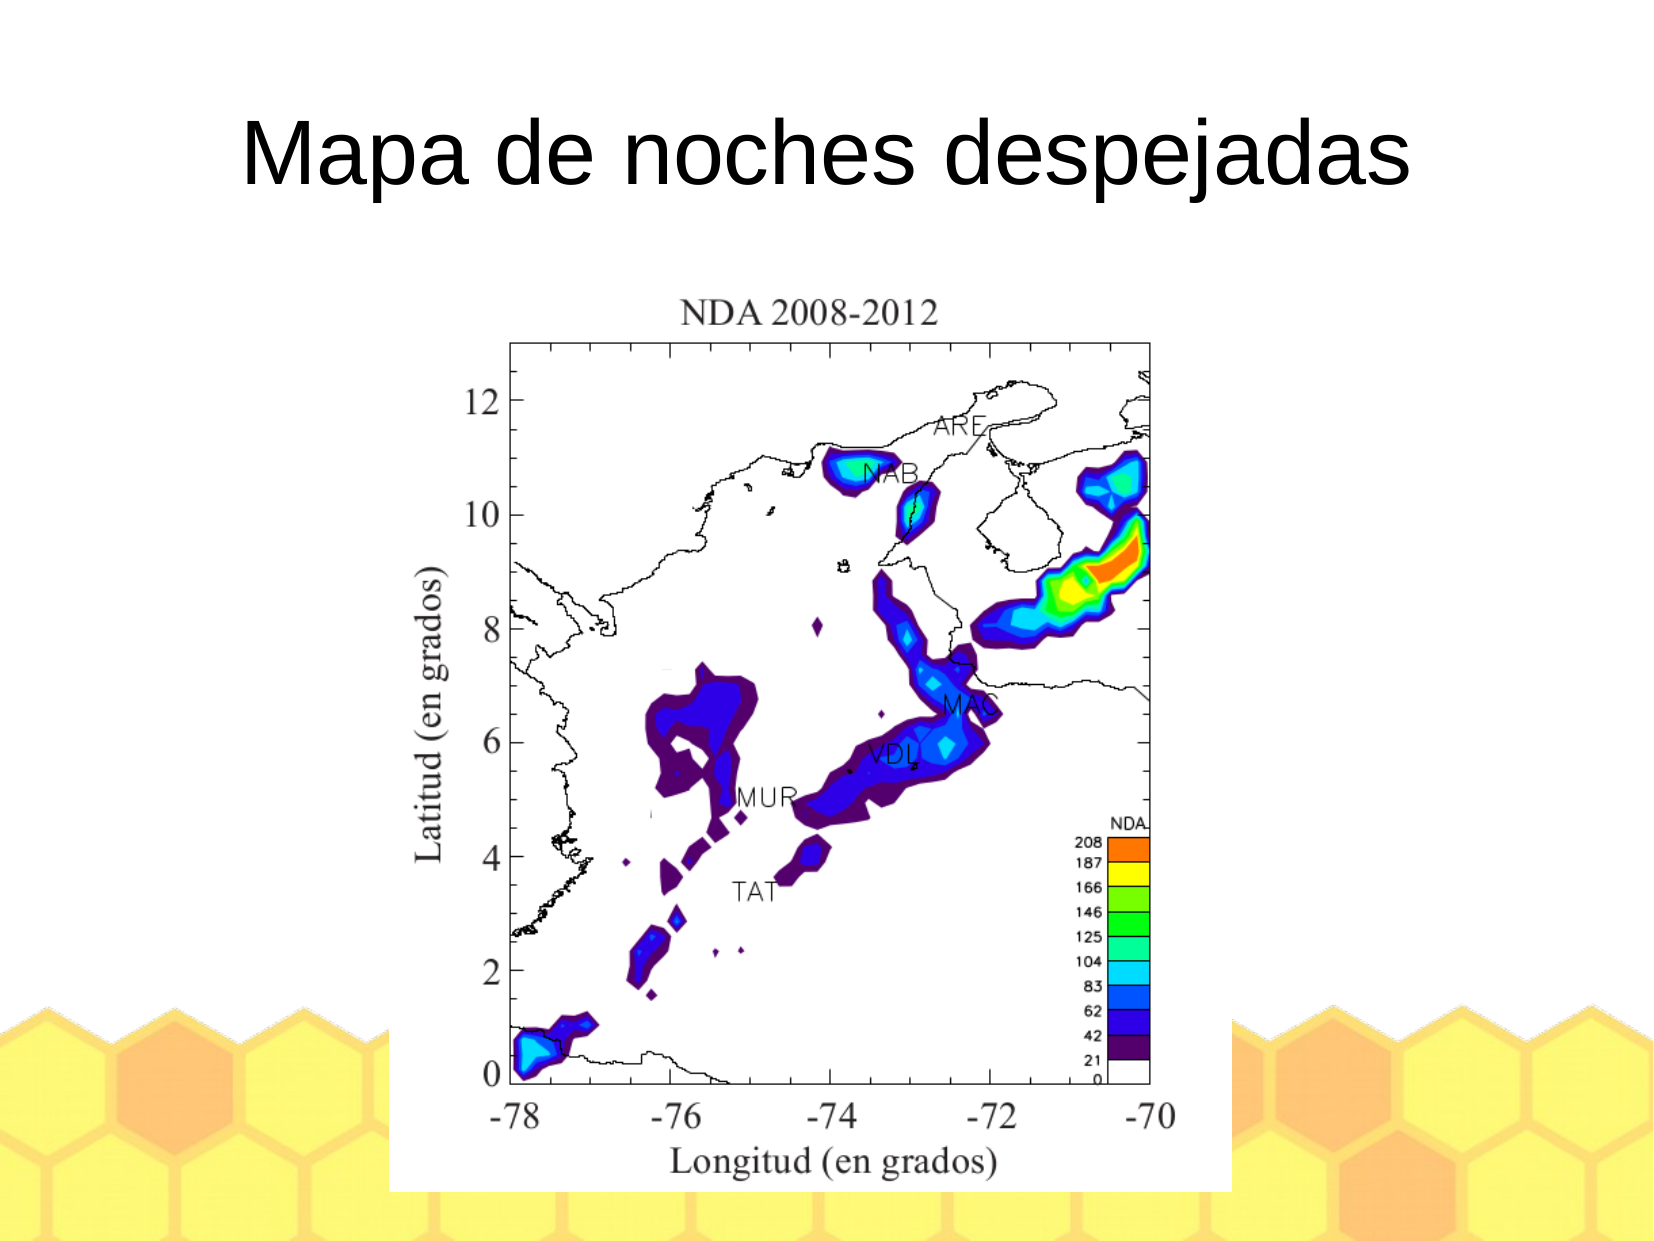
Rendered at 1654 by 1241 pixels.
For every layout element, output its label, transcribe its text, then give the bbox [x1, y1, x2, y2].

picture [0, 283, 1654, 1241]
title Mapa de noches despejadas [82, 49, 1571, 257]
